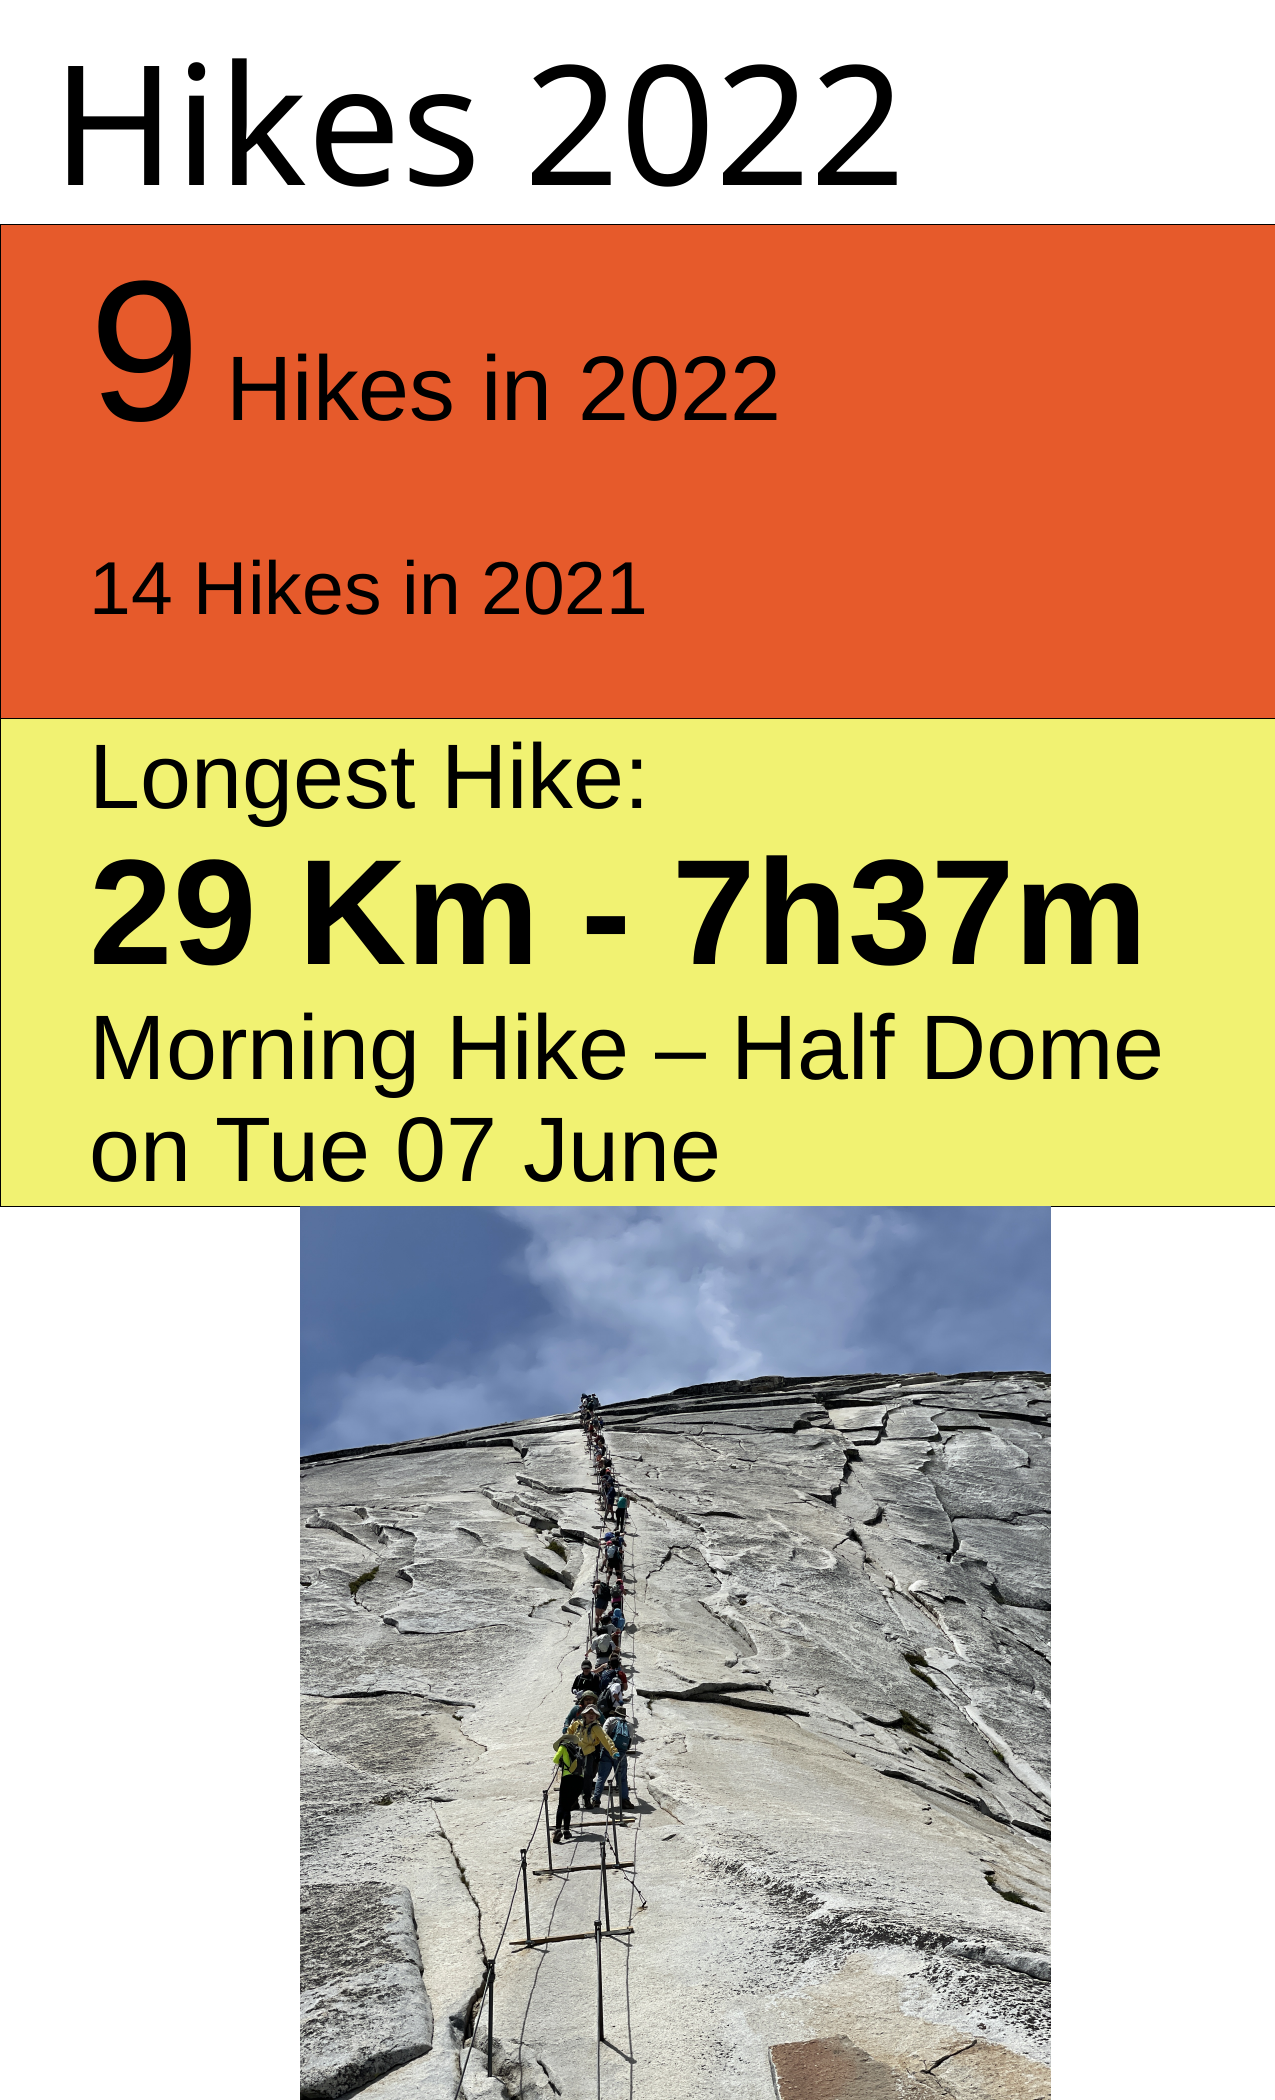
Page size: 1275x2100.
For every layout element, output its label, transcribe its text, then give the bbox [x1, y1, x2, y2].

text_box 9 Hikes in 2022 14 Hikes in 2021 [75, 231, 1238, 638]
text_box Hikes 2022 [37, 0, 1238, 227]
picture [300, 1206, 1051, 2100]
text_box Longest Hike: 29 Km - 7h37m Morning Hike – Half Dome on Tue 07 June [75, 718, 1201, 1209]
text_box [0, 224, 1275, 1207]
